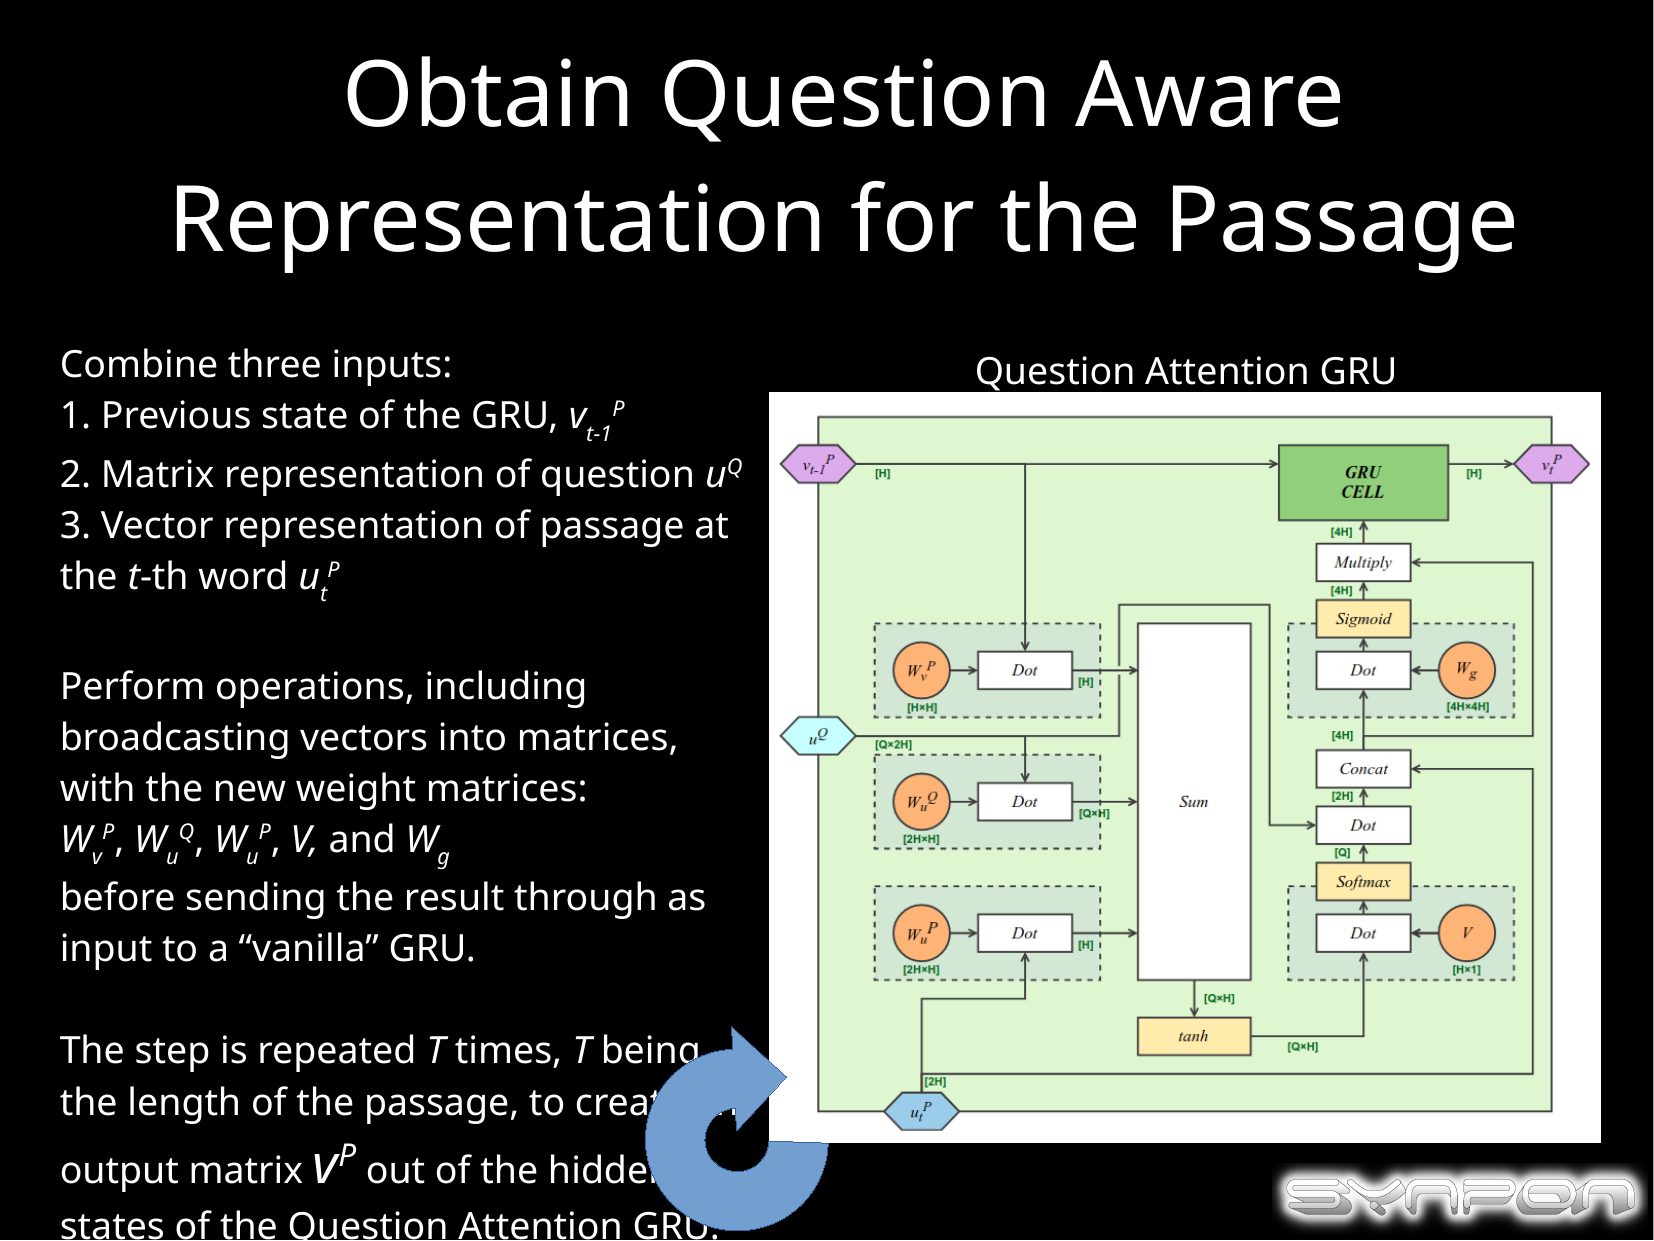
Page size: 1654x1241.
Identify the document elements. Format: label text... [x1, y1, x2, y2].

picture [769, 392, 1601, 1143]
text_box Combine three inputs: 1. Previous state of the GRU, vt-1P 2. Matrix representation of question uQ 3. Vector representation of passage at the t-th word utP Perform operations, including broadcasting vectors into matrices, with the new weight matrices: WvP, WuQ, WuP, V, and Wg before sending the result through as input to a “vanilla” GRU. The step is repeated T times, T being the length of the passage, to create an output matrix vP out of the hidden states of the Question Attention GRU. [45, 330, 766, 1030]
text_box Question Attention GRU [960, 336, 1516, 390]
picture [1272, 1163, 1648, 1235]
text_box [645, 1026, 829, 1231]
title Obtain Question Aware Representation for the Passage [82, 49, 1571, 257]
